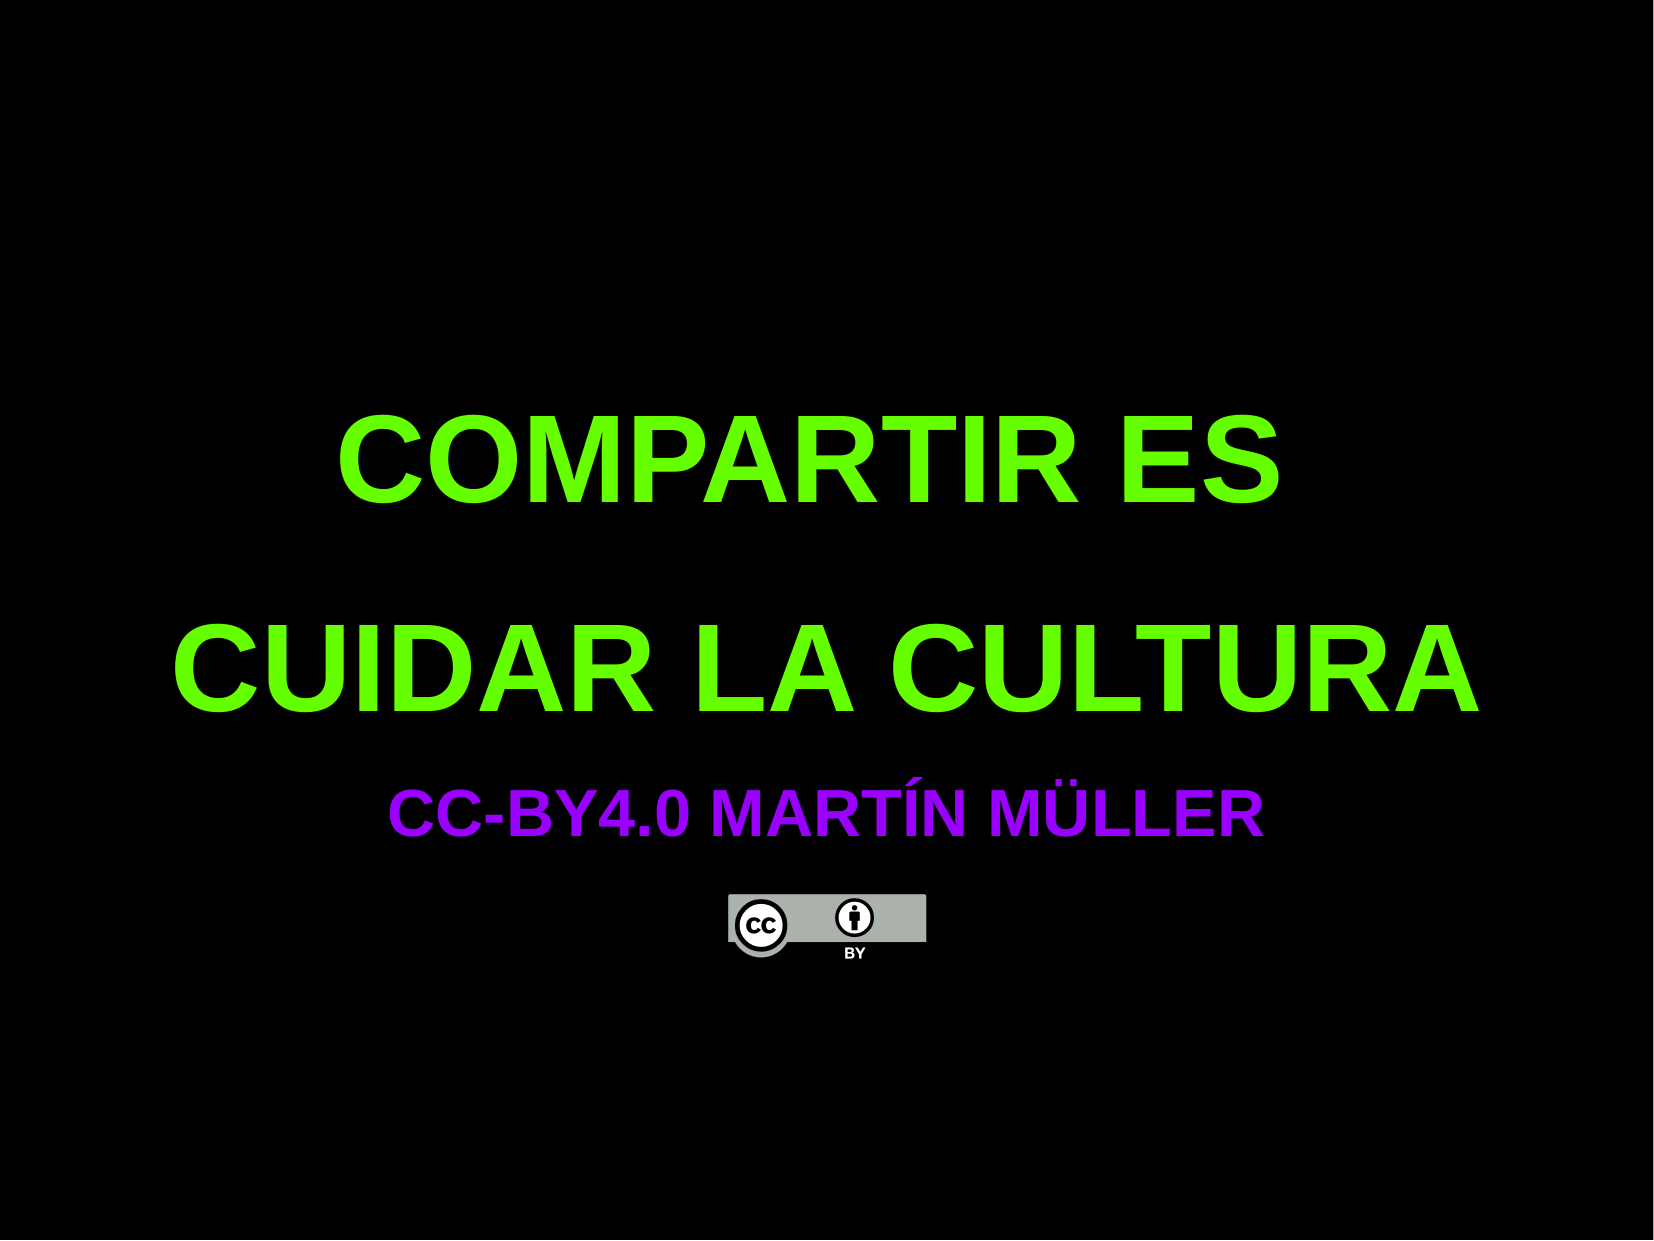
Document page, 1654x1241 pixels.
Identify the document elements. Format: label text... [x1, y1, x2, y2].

picture [726, 892, 928, 963]
title COMPARTIR ES CUIDAR LA CULTURA CC-BY4.0 MARTÍN MÜLLER [17, 230, 1636, 939]
